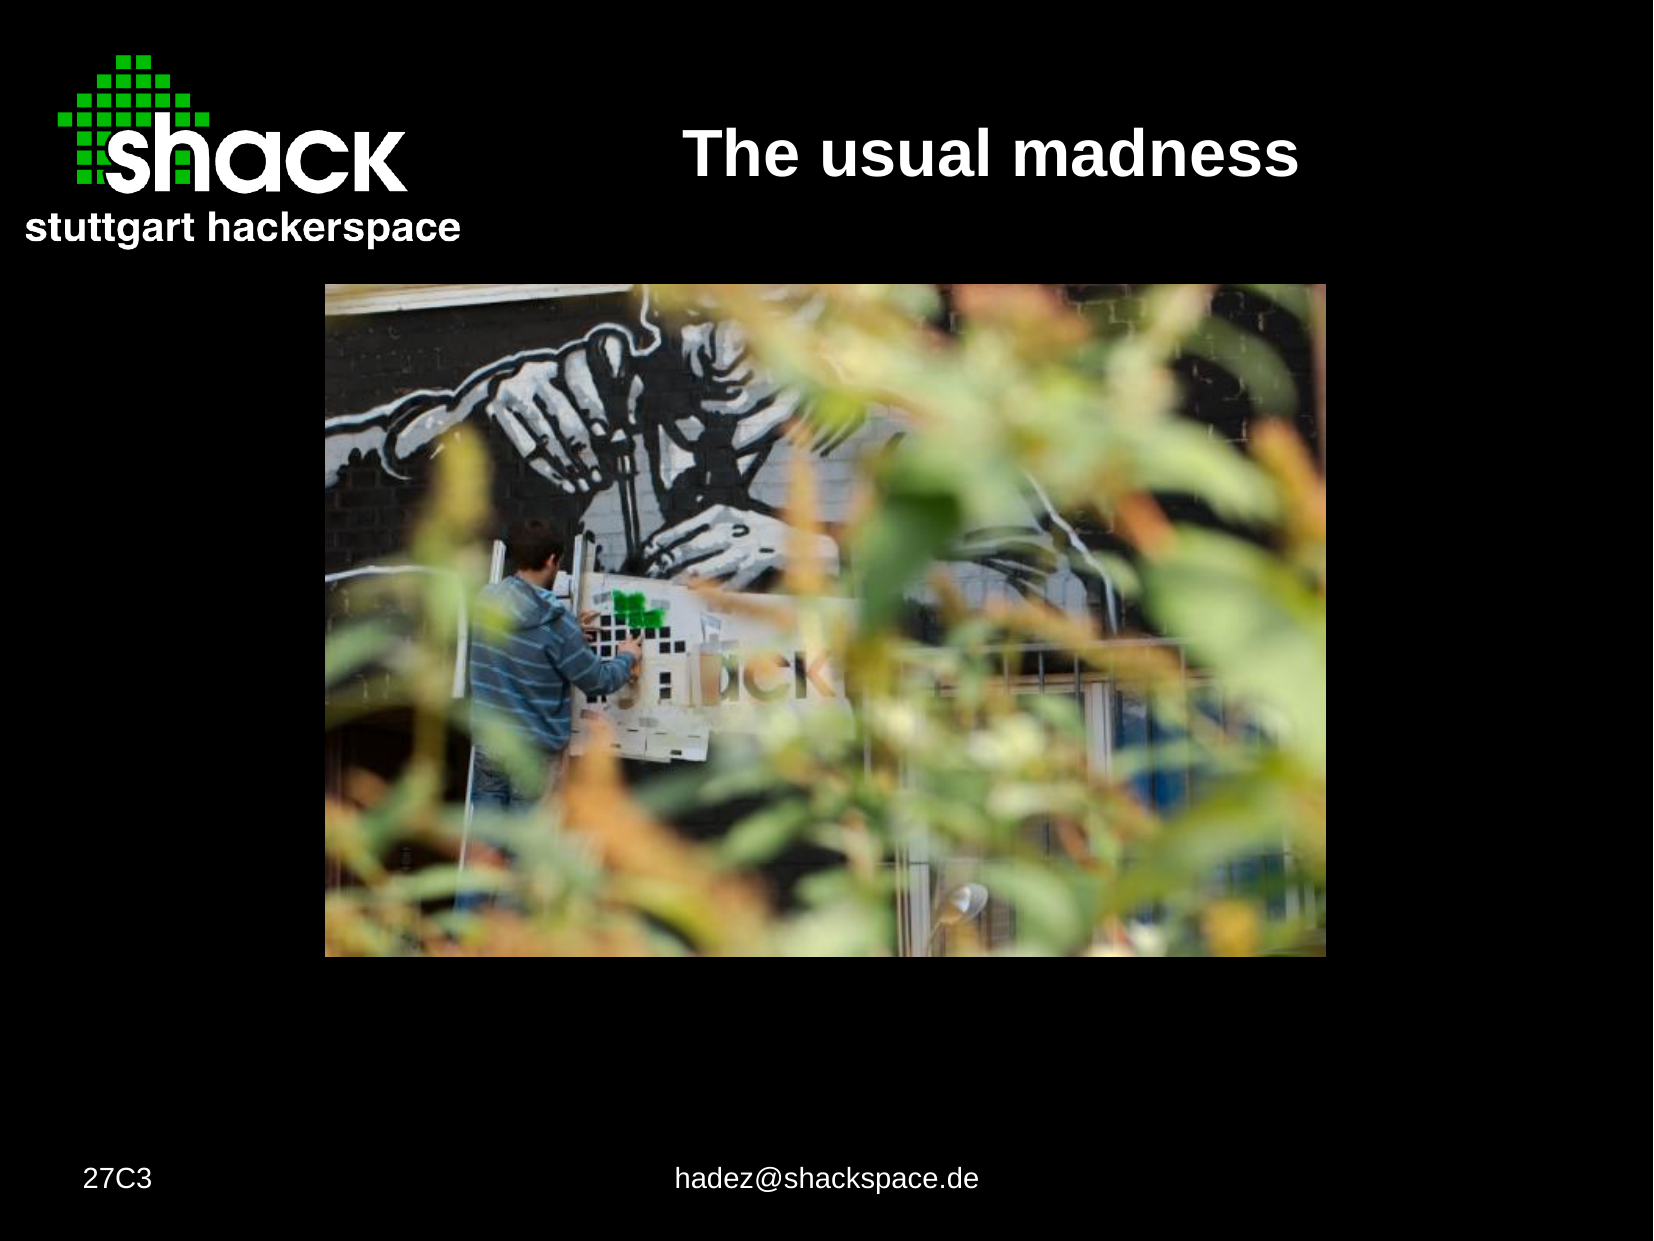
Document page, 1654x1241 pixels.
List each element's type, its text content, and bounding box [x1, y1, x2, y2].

picture [8, 47, 477, 257]
picture [325, 284, 1326, 957]
title The usual madness [412, 49, 1571, 257]
